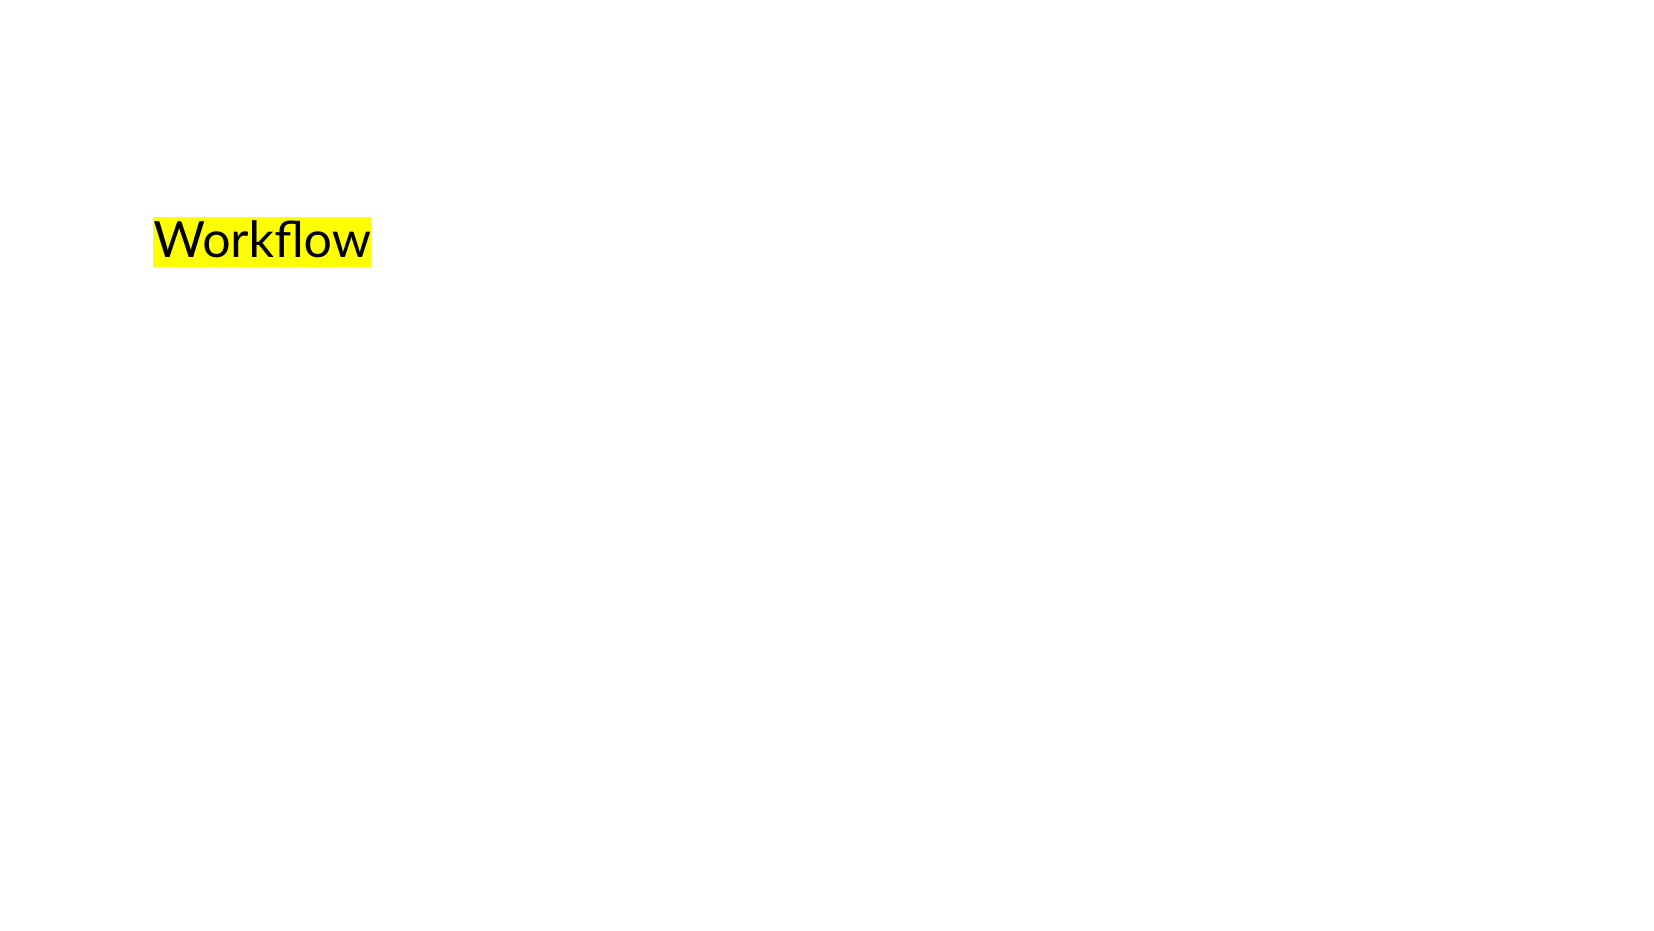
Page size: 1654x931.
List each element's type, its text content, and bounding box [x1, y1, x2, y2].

list Workflow [82, 217, 1571, 839]
